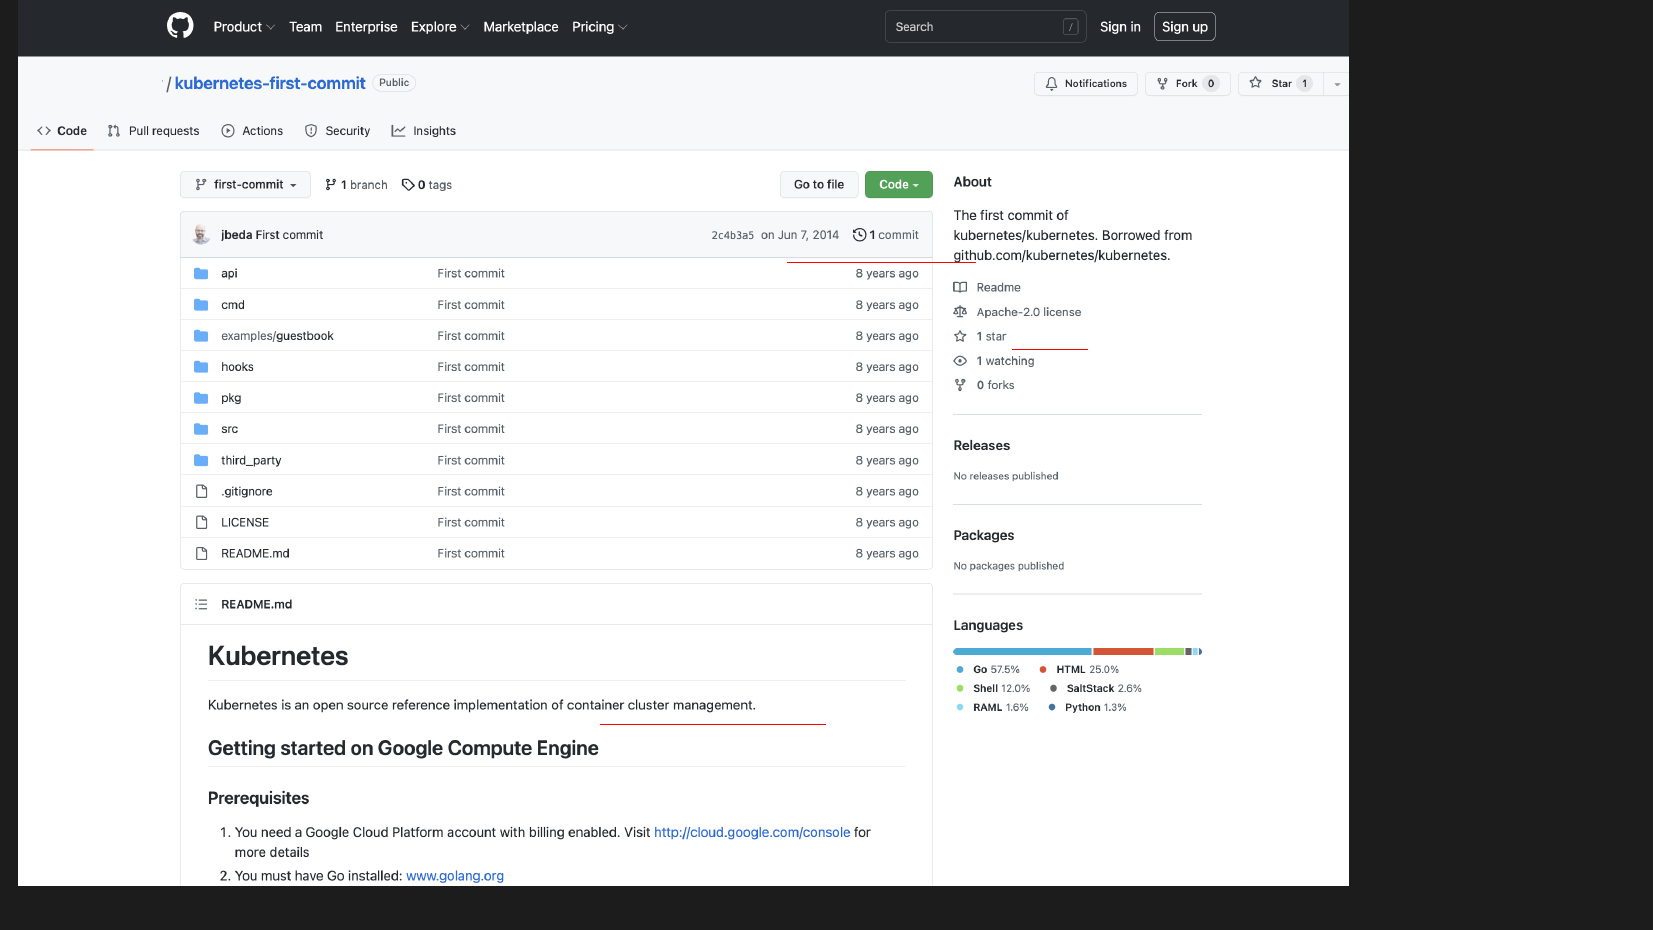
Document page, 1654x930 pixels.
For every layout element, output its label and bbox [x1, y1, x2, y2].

picture [18, 0, 1349, 886]
